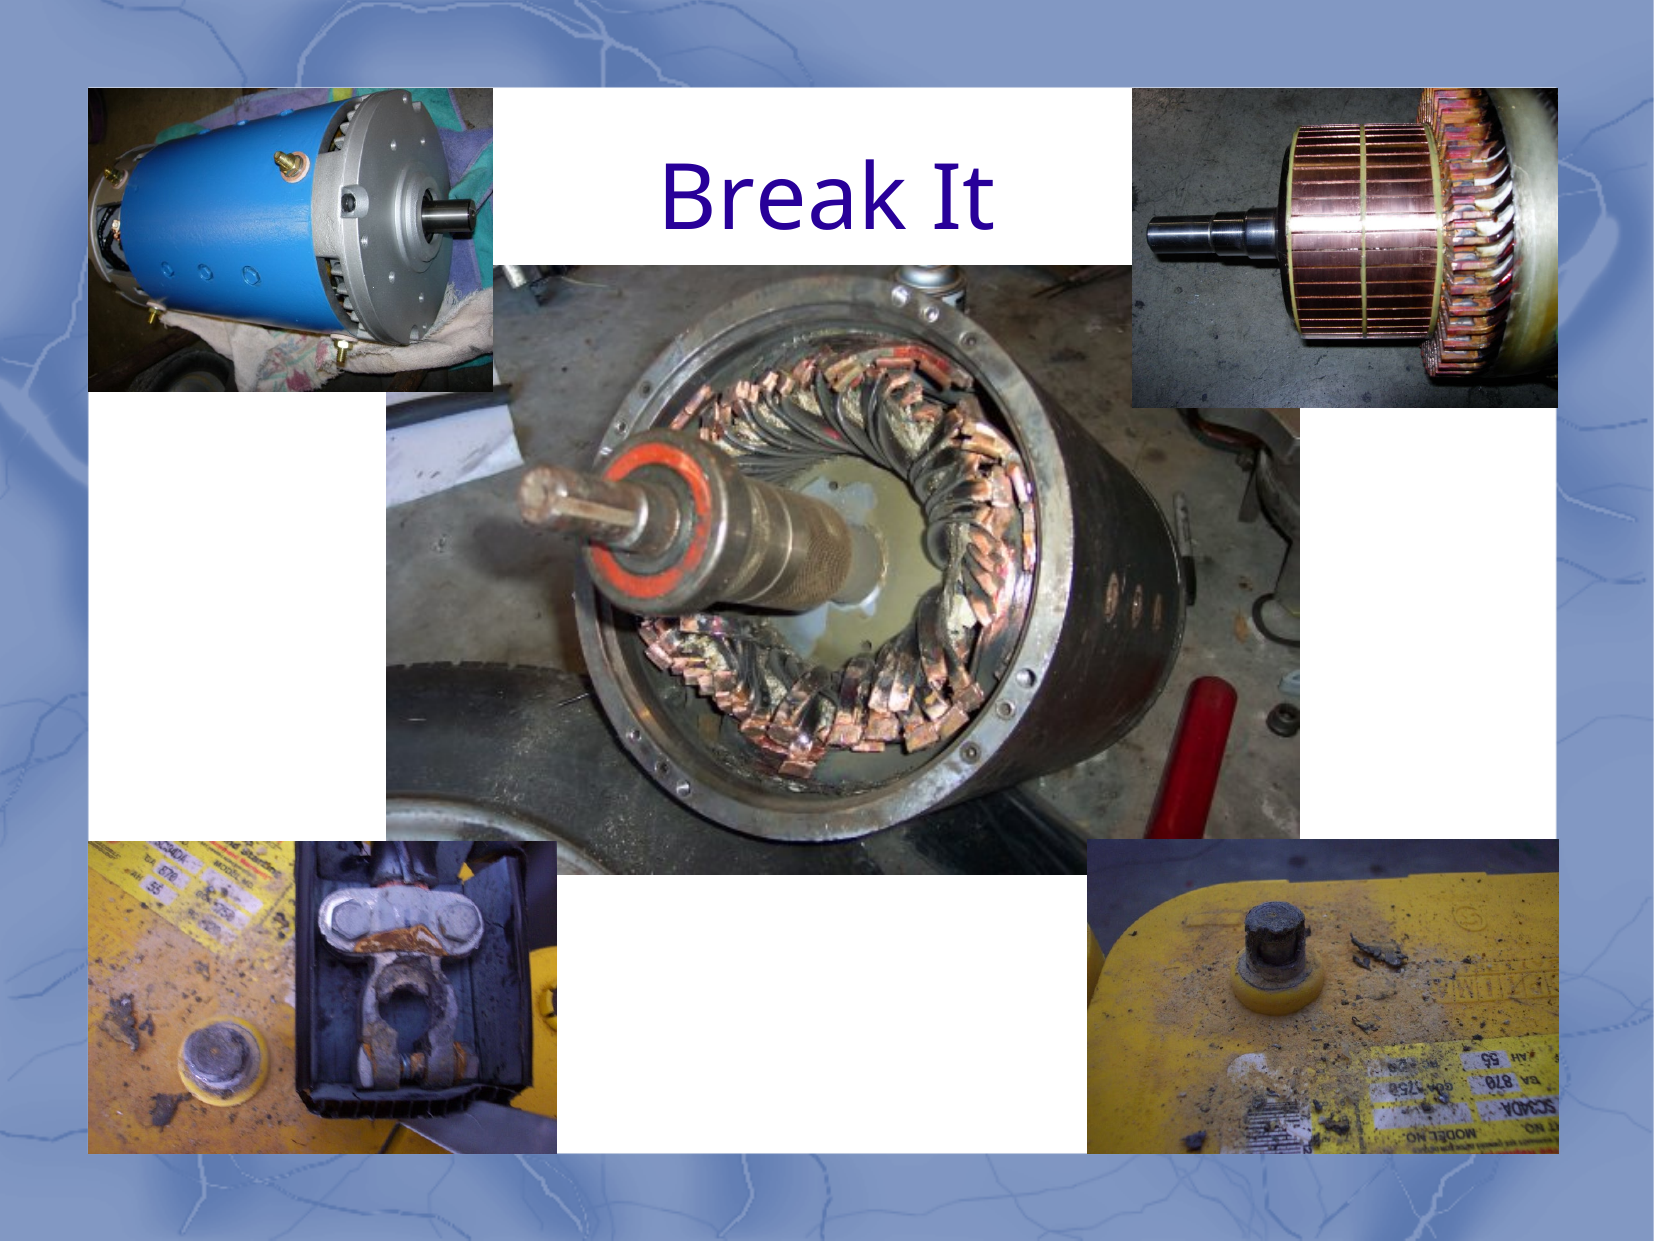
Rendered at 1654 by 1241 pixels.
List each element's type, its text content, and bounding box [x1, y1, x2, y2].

title Break It [493, 98, 1132, 265]
picture [0, 0, 1654, 1241]
